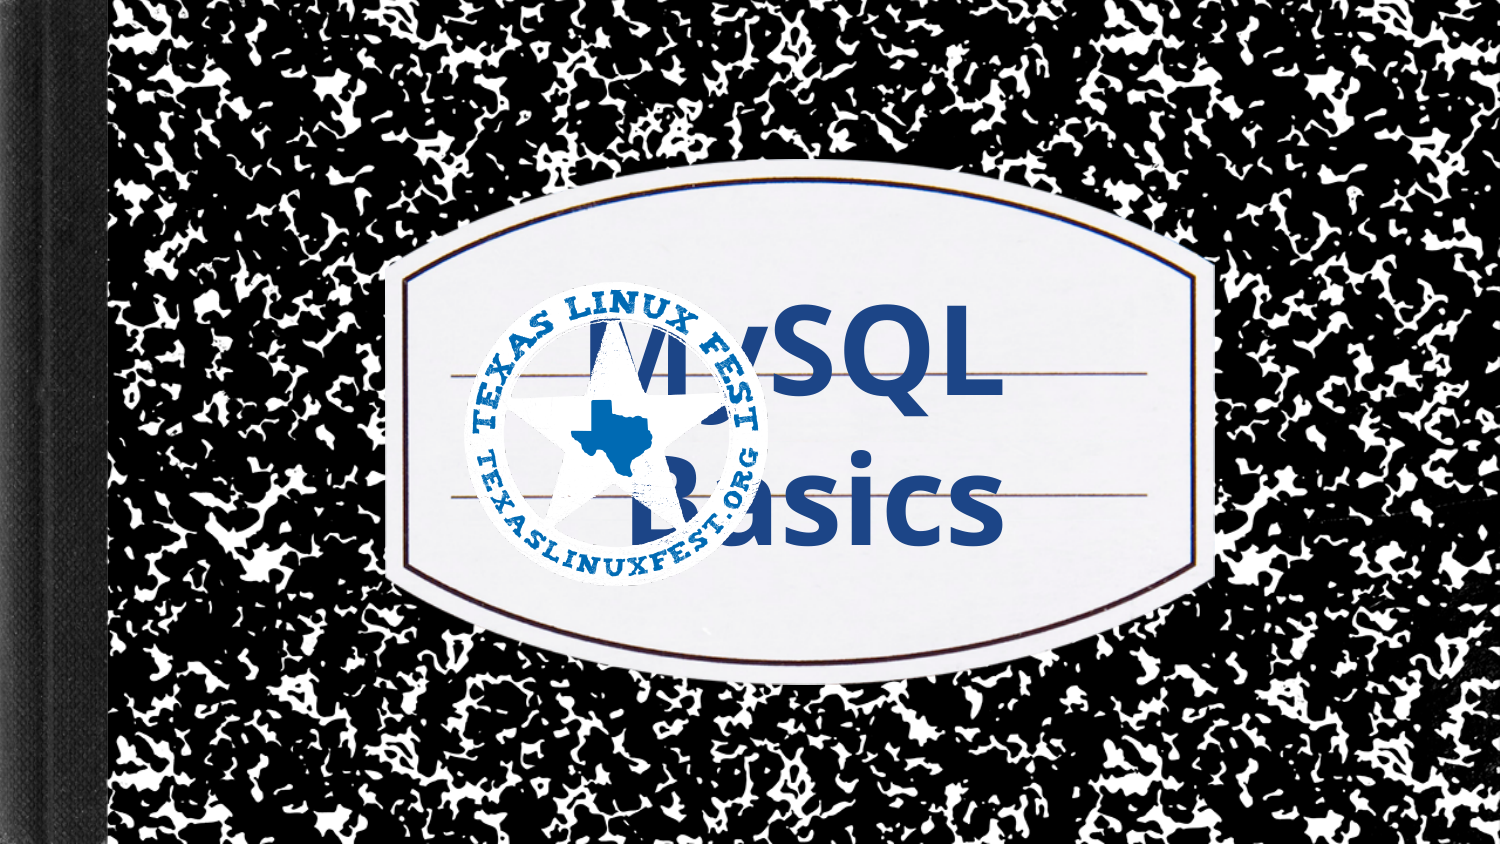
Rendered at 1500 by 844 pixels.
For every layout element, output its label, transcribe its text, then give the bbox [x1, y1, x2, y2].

picture [0, 0, 1500, 844]
title MySQL Basics [453, 270, 1008, 505]
